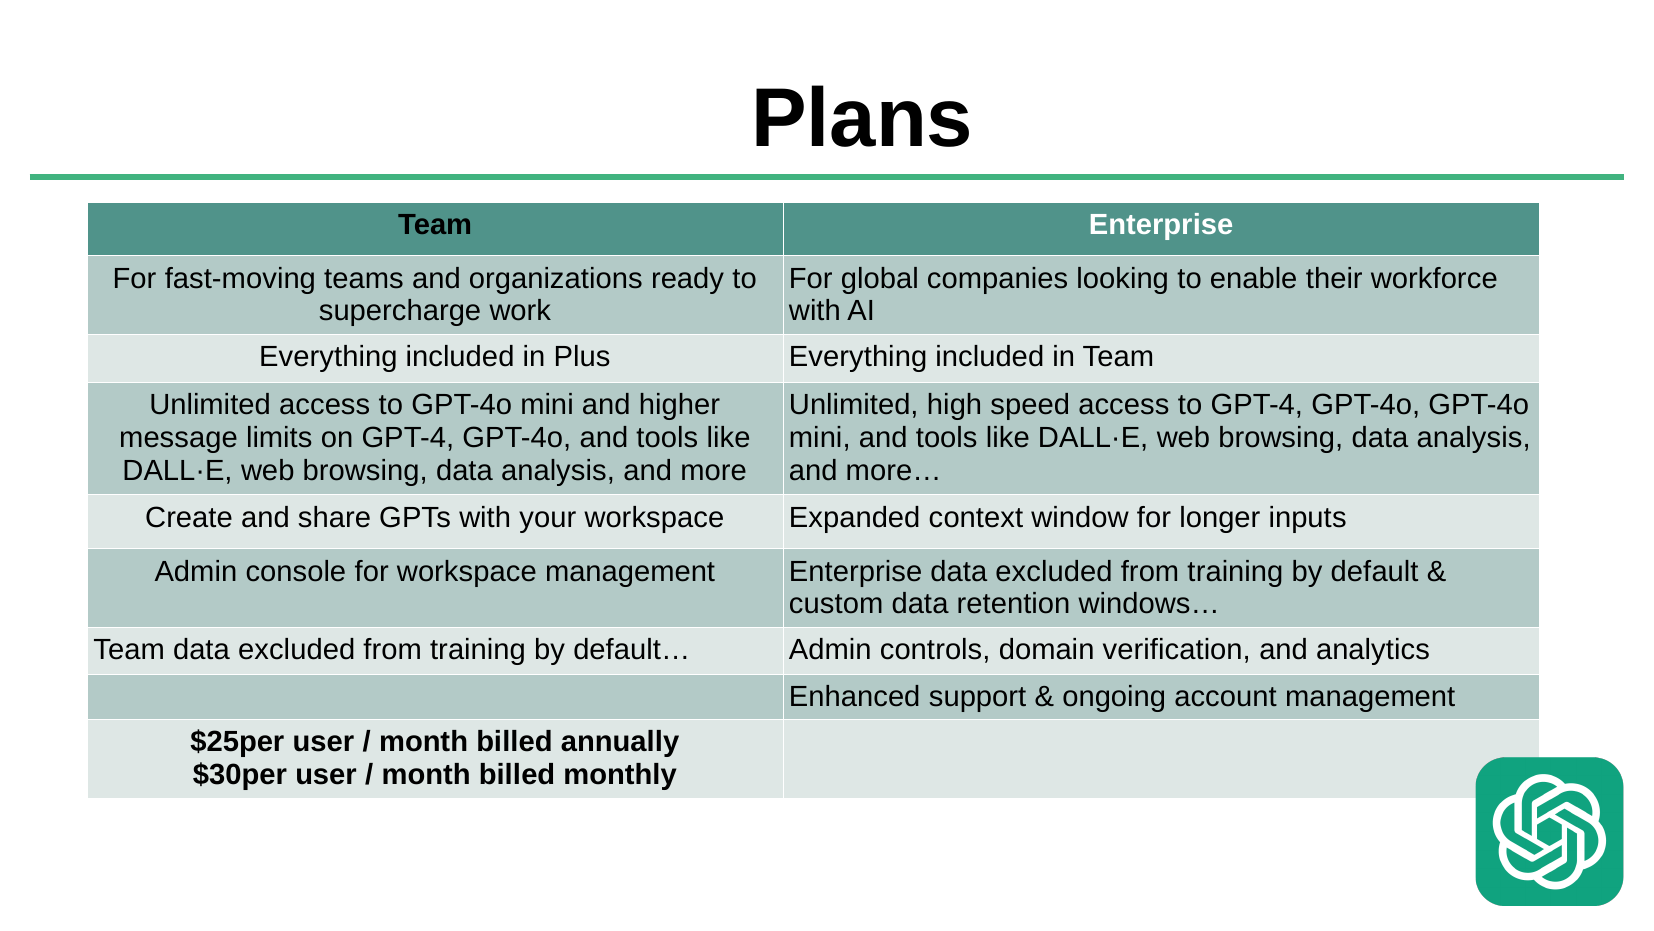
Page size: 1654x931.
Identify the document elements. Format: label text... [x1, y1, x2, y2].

table_cell Create and share GPTs with your workspace [88, 495, 783, 548]
table_cell Admin controls, domain verification, and analytics [784, 628, 1539, 674]
table_cell Everything included in Team [784, 335, 1539, 382]
table_cell Unlimited access to GPT-4o mini and higher message limits on GPT-4, GPT-4o, and tools like DALL·E, web browsing, data analysis, and more [88, 383, 783, 494]
table_cell Enterprise data excluded from training by default & custom data retention windows… [784, 549, 1539, 627]
title Plans [50, 66, 1604, 170]
table_cell Expanded context window for longer inputs [784, 495, 1539, 548]
table_cell Team data excluded from training by default… [88, 628, 783, 674]
table_cell Admin console for workspace management [88, 549, 783, 627]
table_cell $25per user / month billed annually $30per user / month billed monthly [88, 720, 783, 798]
table_cell [784, 720, 1539, 798]
table_cell Enhanced support & ongoing account management [784, 675, 1539, 719]
table_header Team [88, 203, 783, 255]
table_cell For global companies looking to enable their workforce with AI [784, 256, 1539, 334]
table_cell [88, 675, 783, 719]
table_cell Everything included in Plus [88, 335, 783, 382]
table_cell Unlimited, high speed access to GPT-4, GPT-4o, GPT-4o mini, and tools like DALL·E, web browsing, data analysis, and more… [784, 383, 1539, 494]
picture [1475, 757, 1624, 906]
table_cell For fast-moving teams and organizations ready to supercharge work [88, 256, 783, 334]
table_header Enterprise [784, 203, 1539, 255]
